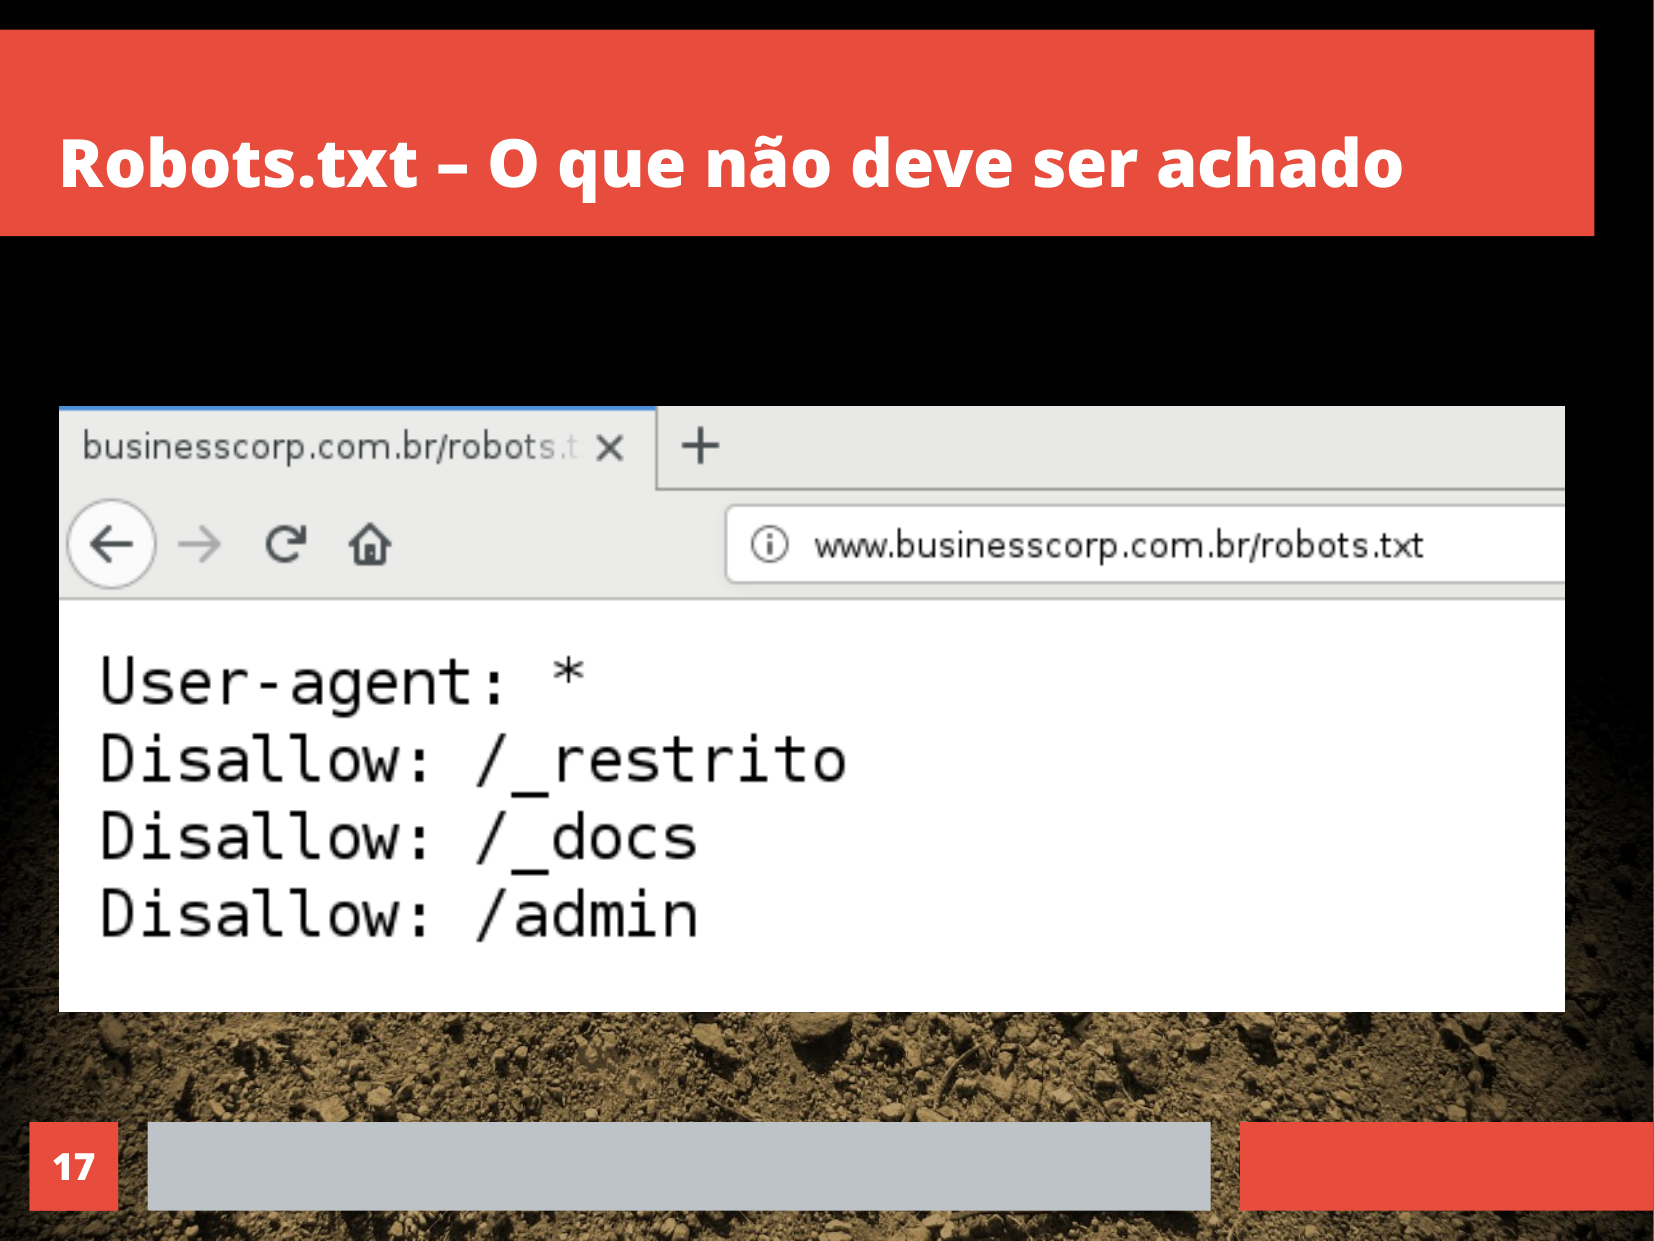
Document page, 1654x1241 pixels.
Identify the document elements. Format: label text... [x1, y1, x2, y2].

picture [0, 0, 1654, 1241]
title Robots.txt – O que não deve ser achado [59, 59, 1595, 207]
